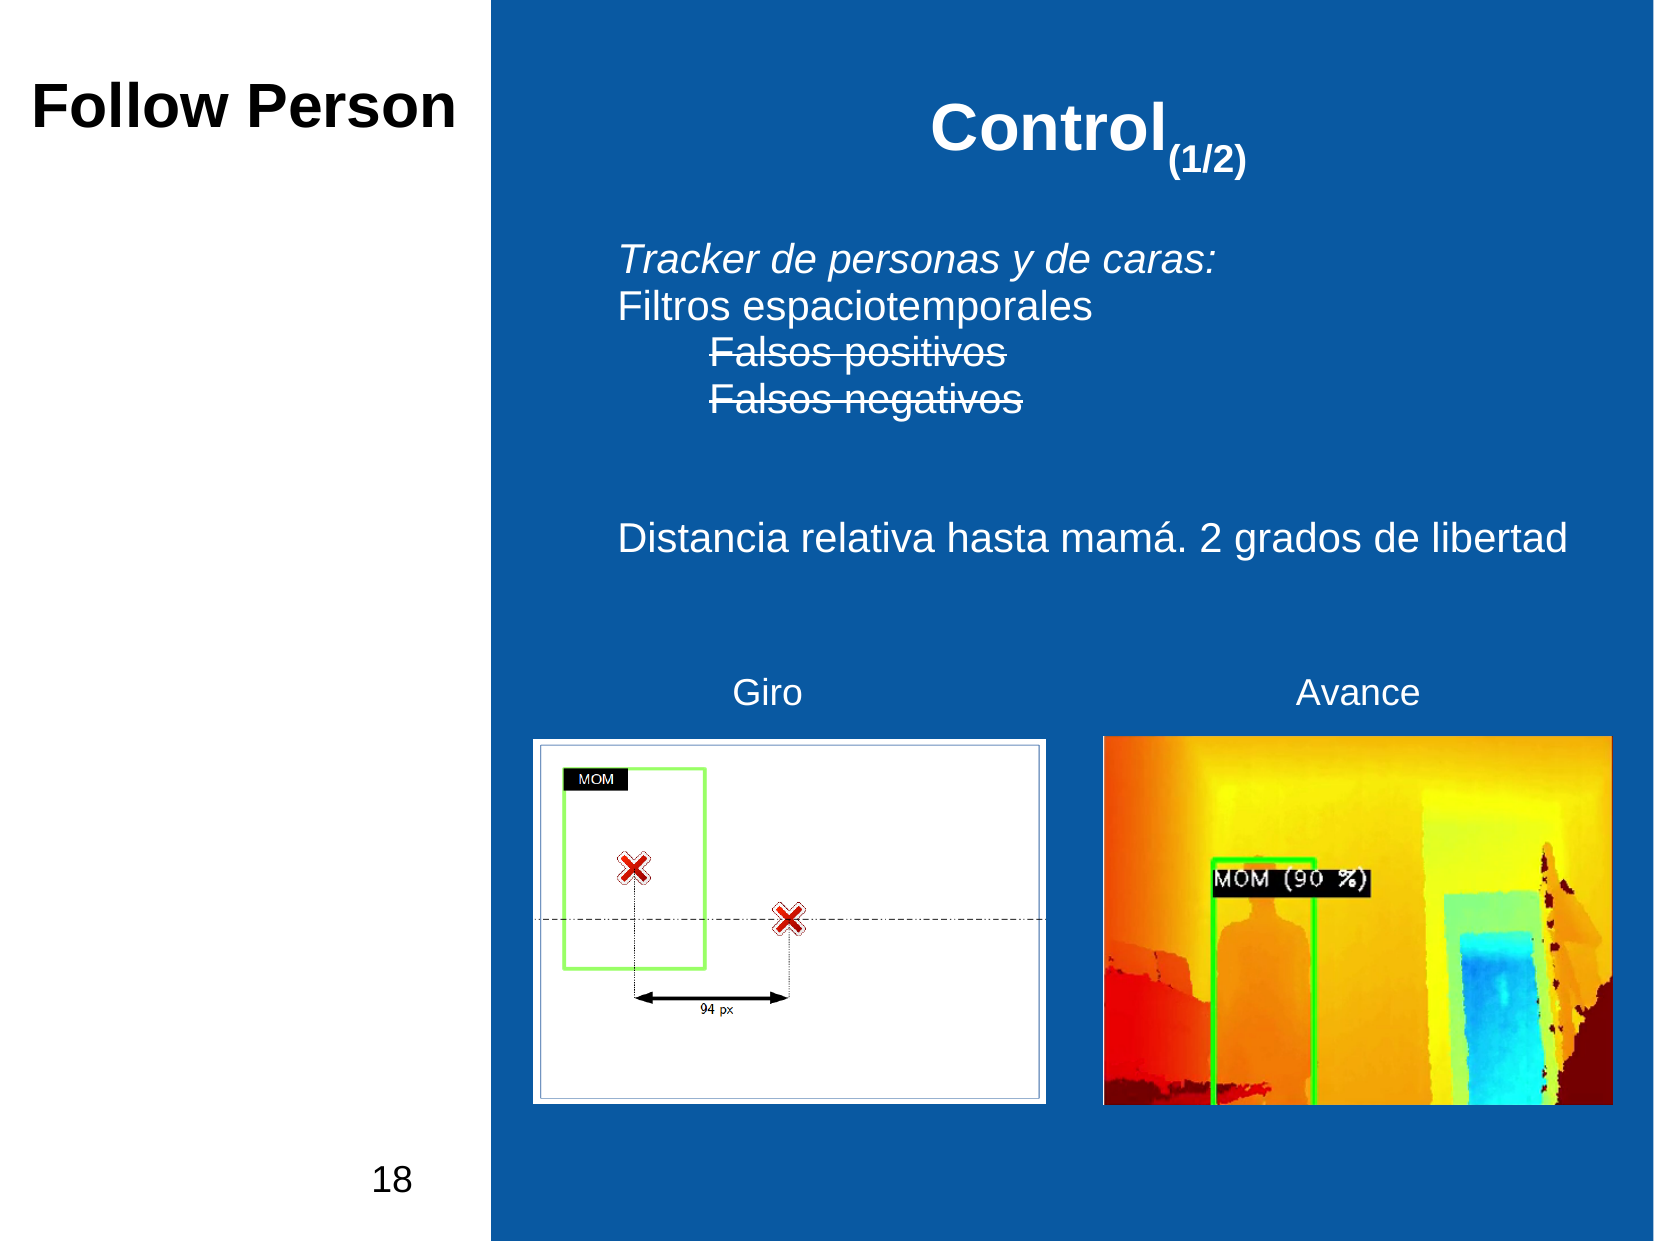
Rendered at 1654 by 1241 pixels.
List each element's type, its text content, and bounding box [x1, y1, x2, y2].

text_box Giro [590, 663, 945, 721]
title Control(1/2) [731, 40, 1447, 231]
list Tracker de personas y de caras: Filtros espaciotemporales Falsos positivos Falsos negativos Distancia relativa hasta mamá. 2 grados de libertad [561, 236, 1595, 1074]
text_box Avance [1151, 663, 1565, 721]
picture [491, 0, 1654, 1241]
title Follow Person [0, 30, 505, 181]
